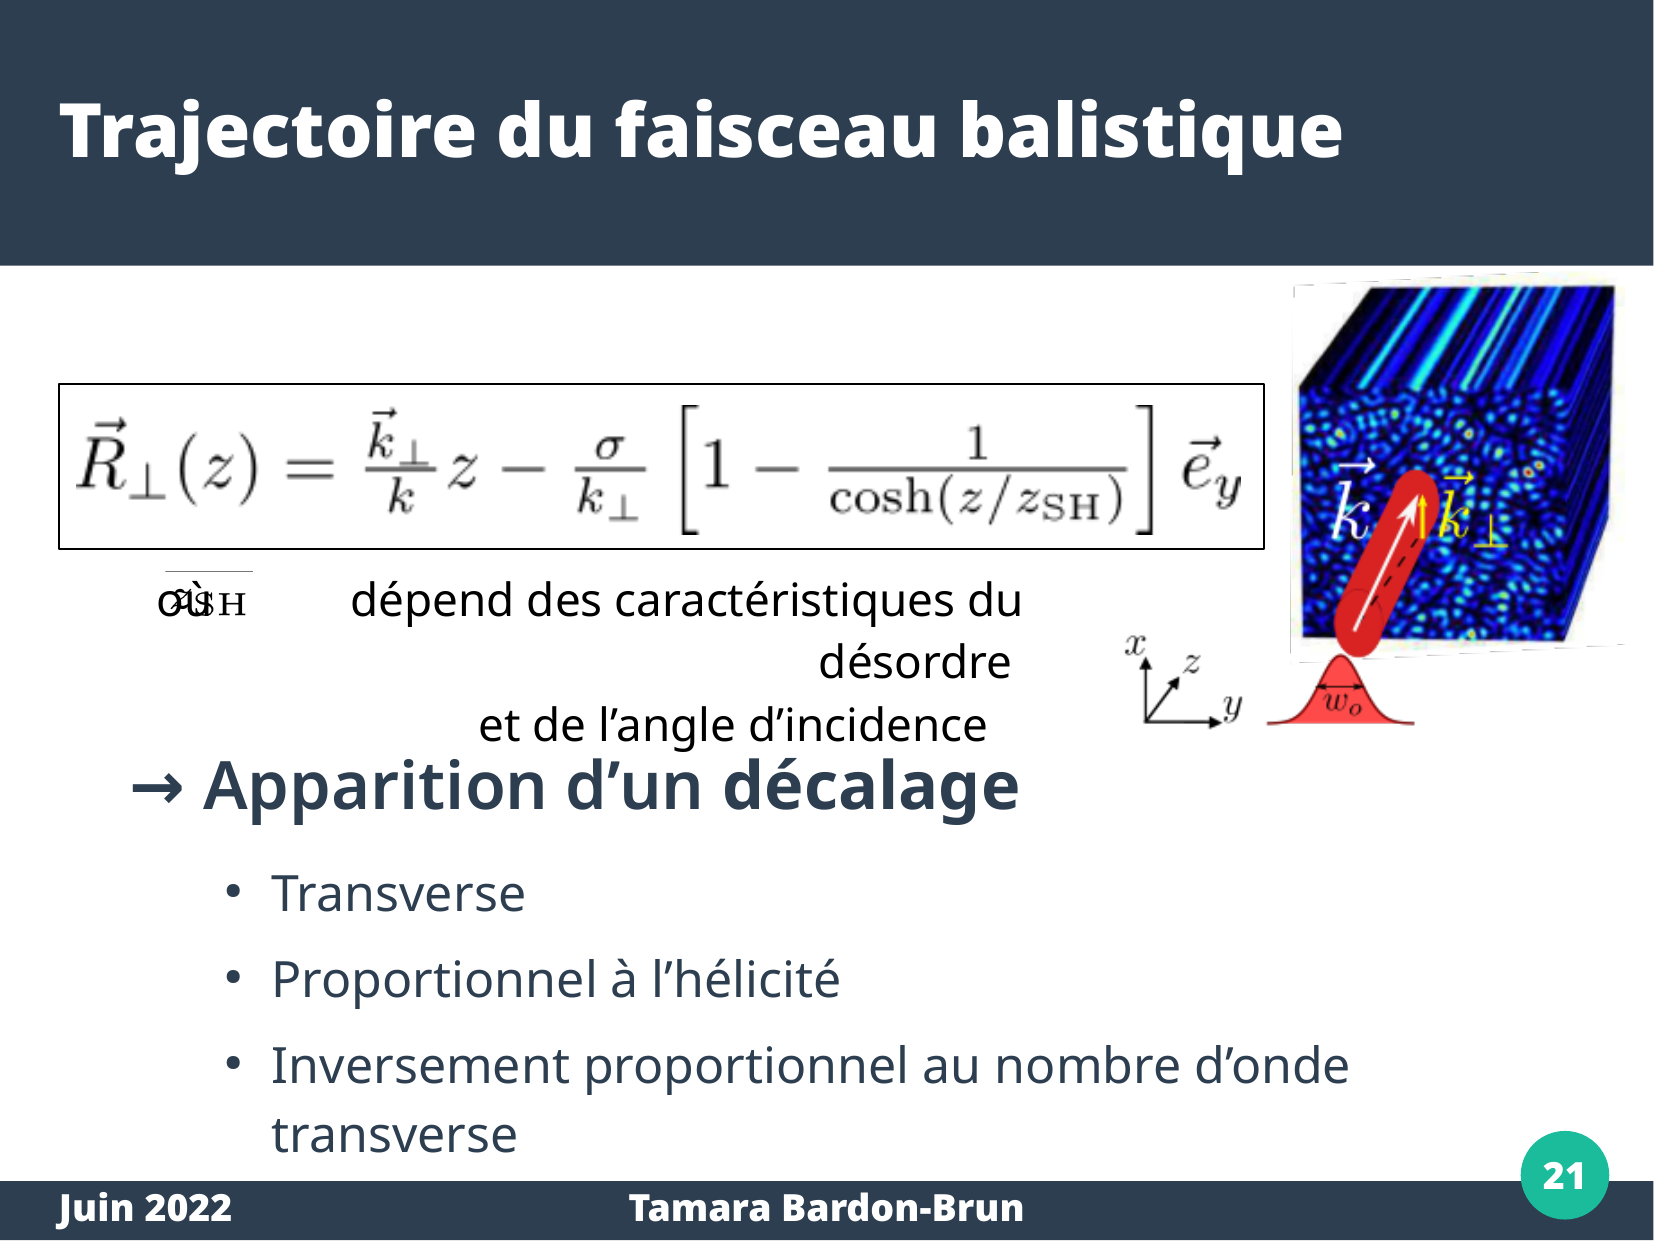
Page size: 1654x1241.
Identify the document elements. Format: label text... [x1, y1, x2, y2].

list → Apparition d’un décalage Transverse Proportionnel à l’hélicité Inversement proportionnel au nombre d’onde transverse [59, 738, 1595, 1188]
picture [76, 271, 1625, 733]
title Trajectoire du faisceau balistique [59, 49, 1595, 207]
text_box où dépend des caractéristiques du désordre et de l’angle d’incidence [82, 559, 1040, 691]
